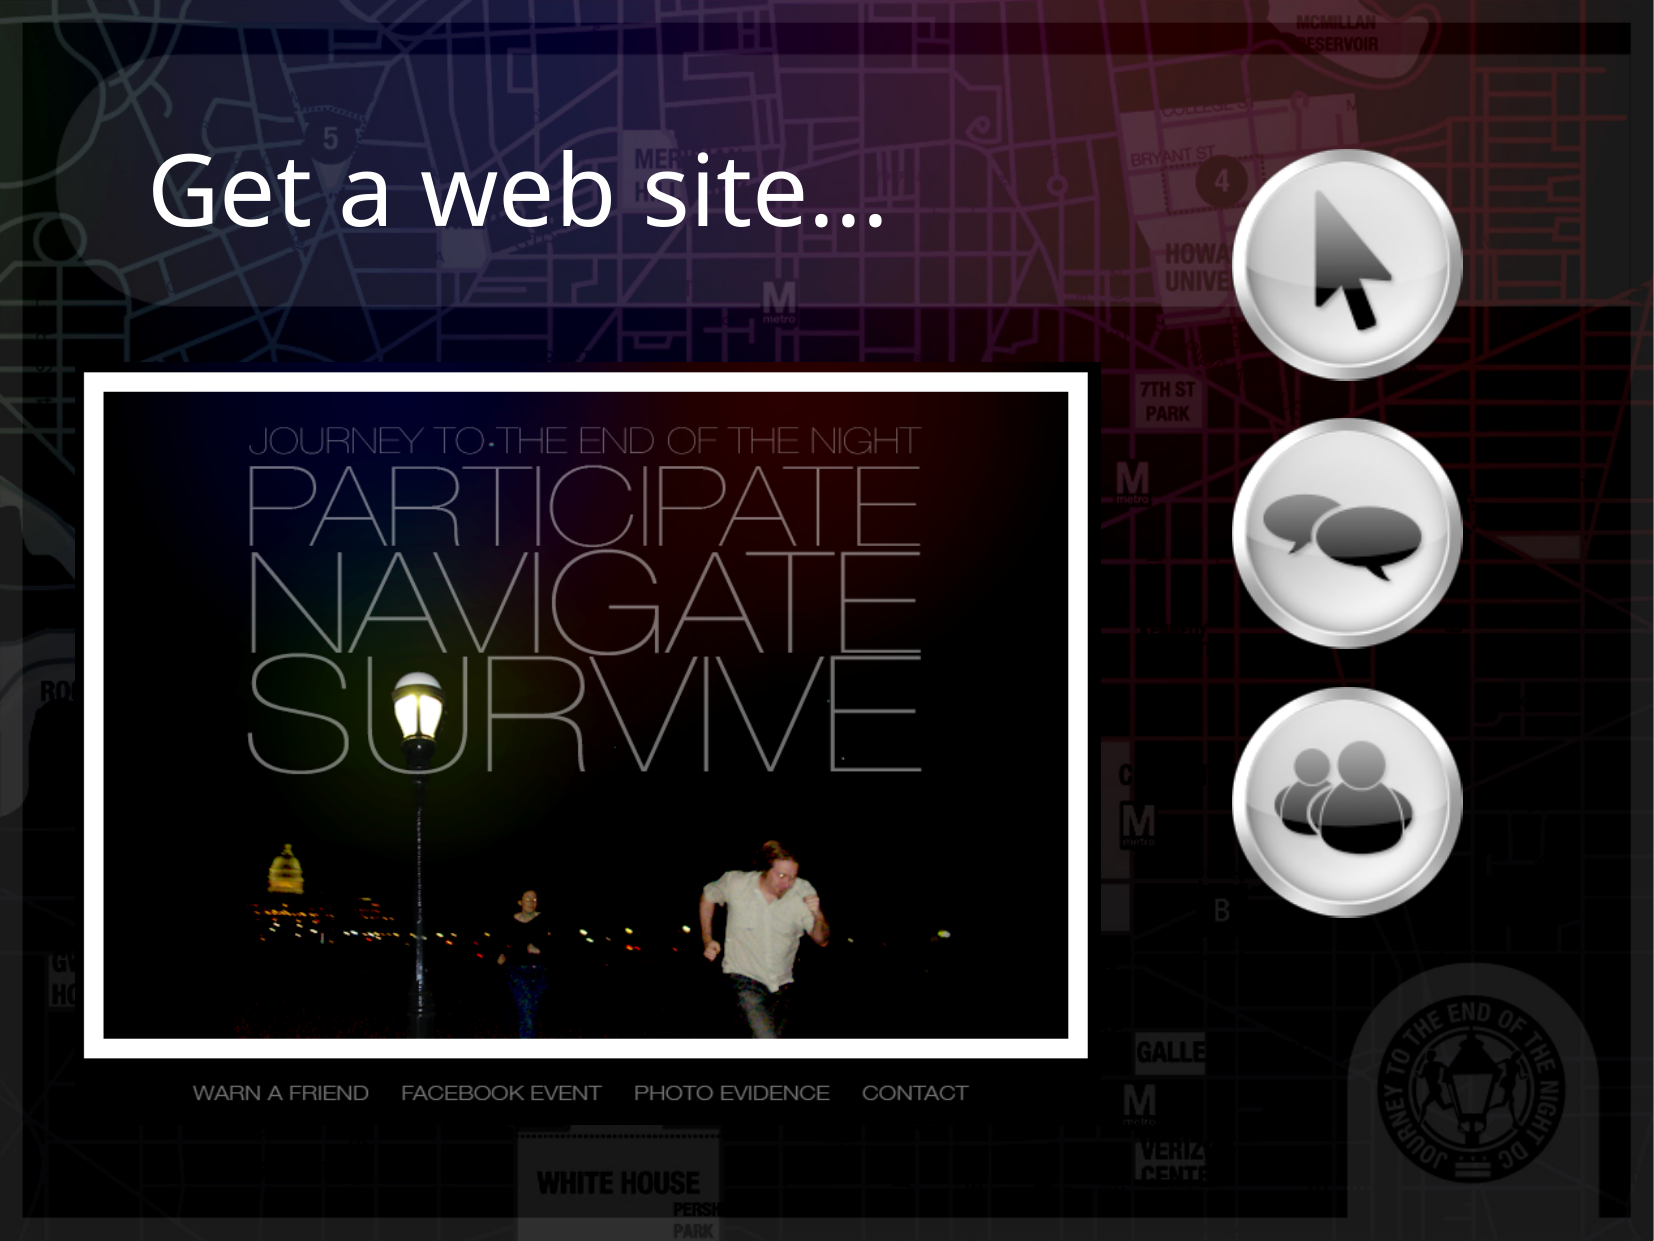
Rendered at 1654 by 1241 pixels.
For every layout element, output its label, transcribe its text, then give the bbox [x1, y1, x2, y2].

picture [0, 0, 1654, 1241]
text_box Get a web site... [132, 112, 1596, 249]
